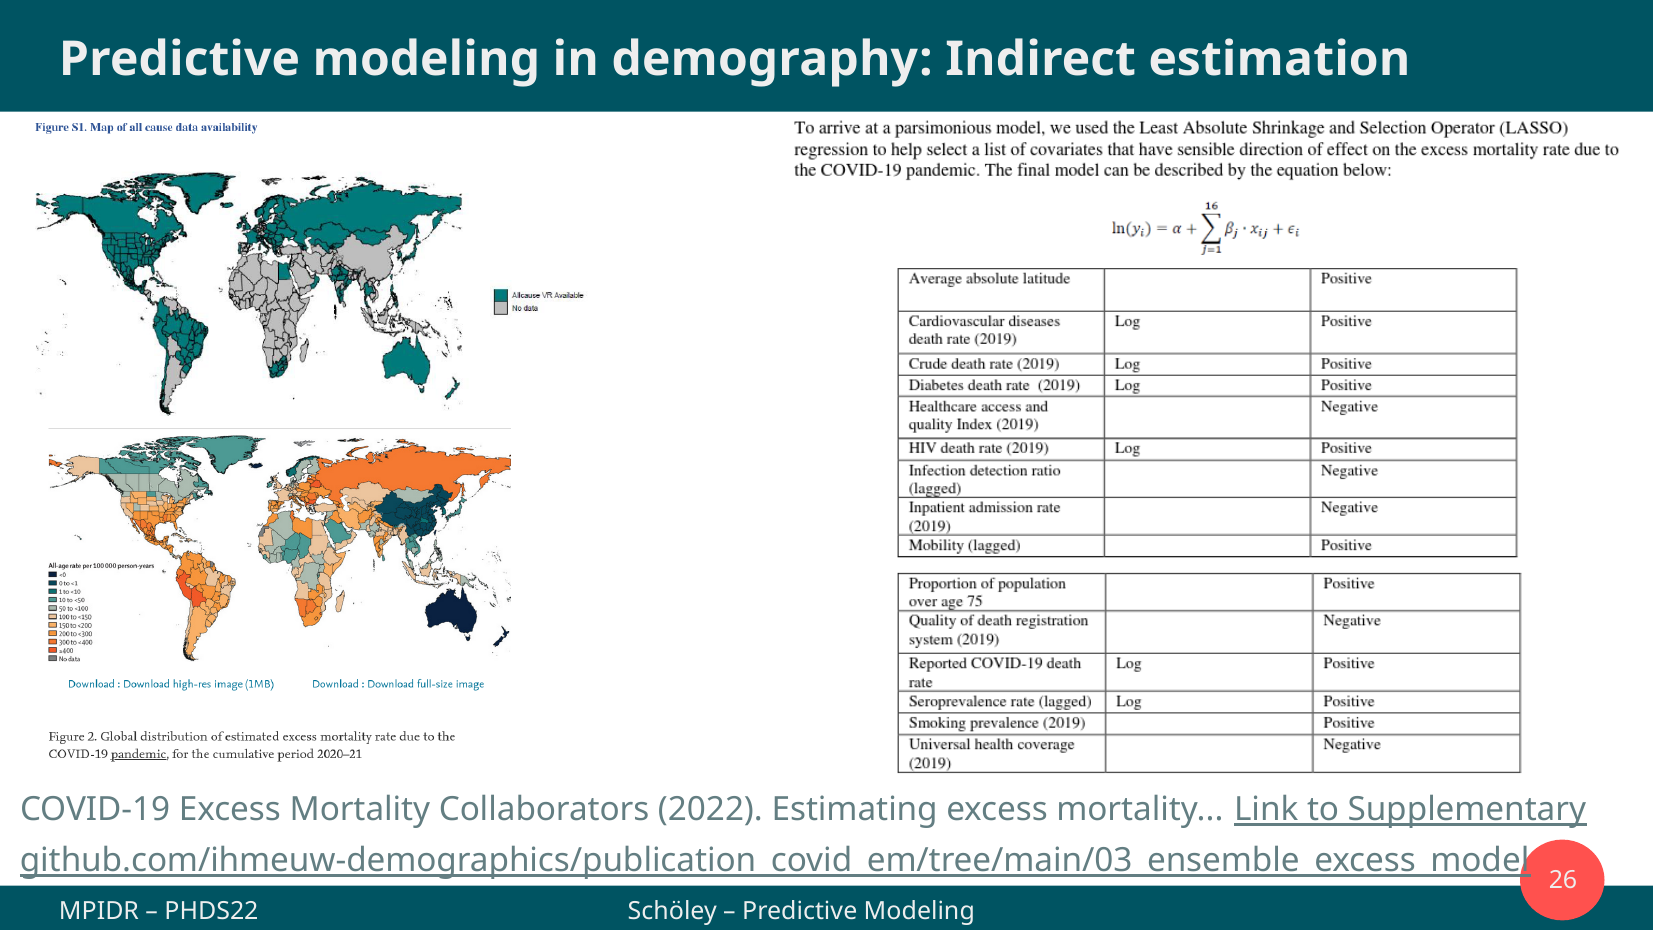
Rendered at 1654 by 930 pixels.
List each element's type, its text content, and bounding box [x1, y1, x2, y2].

text_box github.com/ihmeuw-demographics/publication_covid_em/tree/main/03_ensemble_excess_model [5, 871, 1313, 922]
title Predictive modeling in demography: Indirect estimation [58, 0, 1594, 117]
picture [789, 114, 1628, 785]
text_box COVID-19 Excess Mortality Collaborators (2022). Estimating excess mortality... Link to Supplementary [5, 777, 1371, 871]
picture [29, 116, 597, 766]
